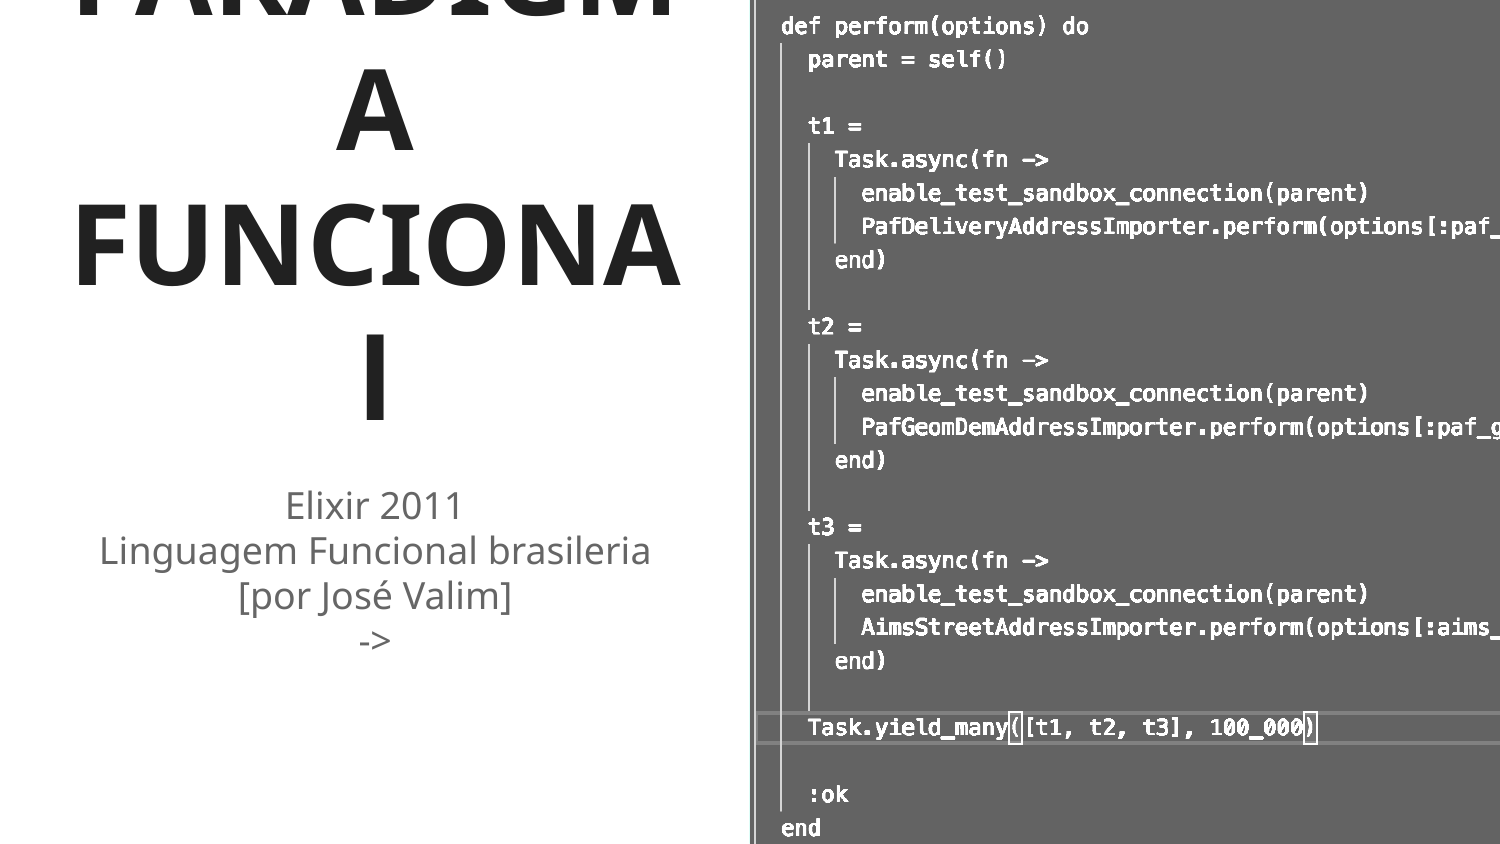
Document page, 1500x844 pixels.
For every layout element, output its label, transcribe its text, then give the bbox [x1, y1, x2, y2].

title PARADIGMA FUNCIONAl [43, 177, 708, 458]
picture [750, 0, 1500, 844]
subtitle Elixir 2011 Linguagem Funcional brasileria [por José Valim] -> [43, 466, 708, 688]
